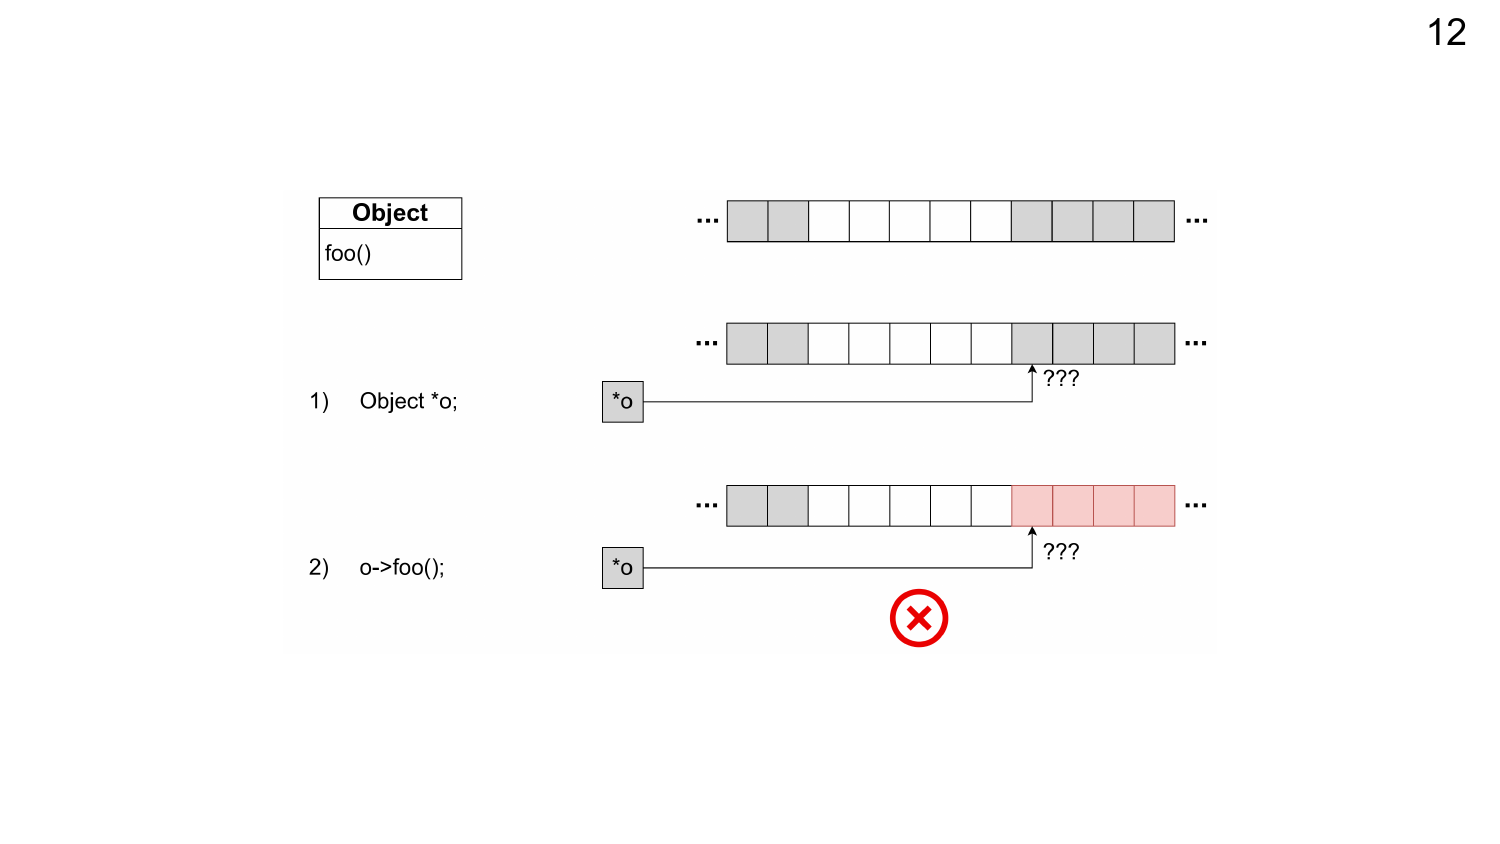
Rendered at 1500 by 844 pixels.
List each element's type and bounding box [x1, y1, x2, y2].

picture [283, 190, 1217, 654]
